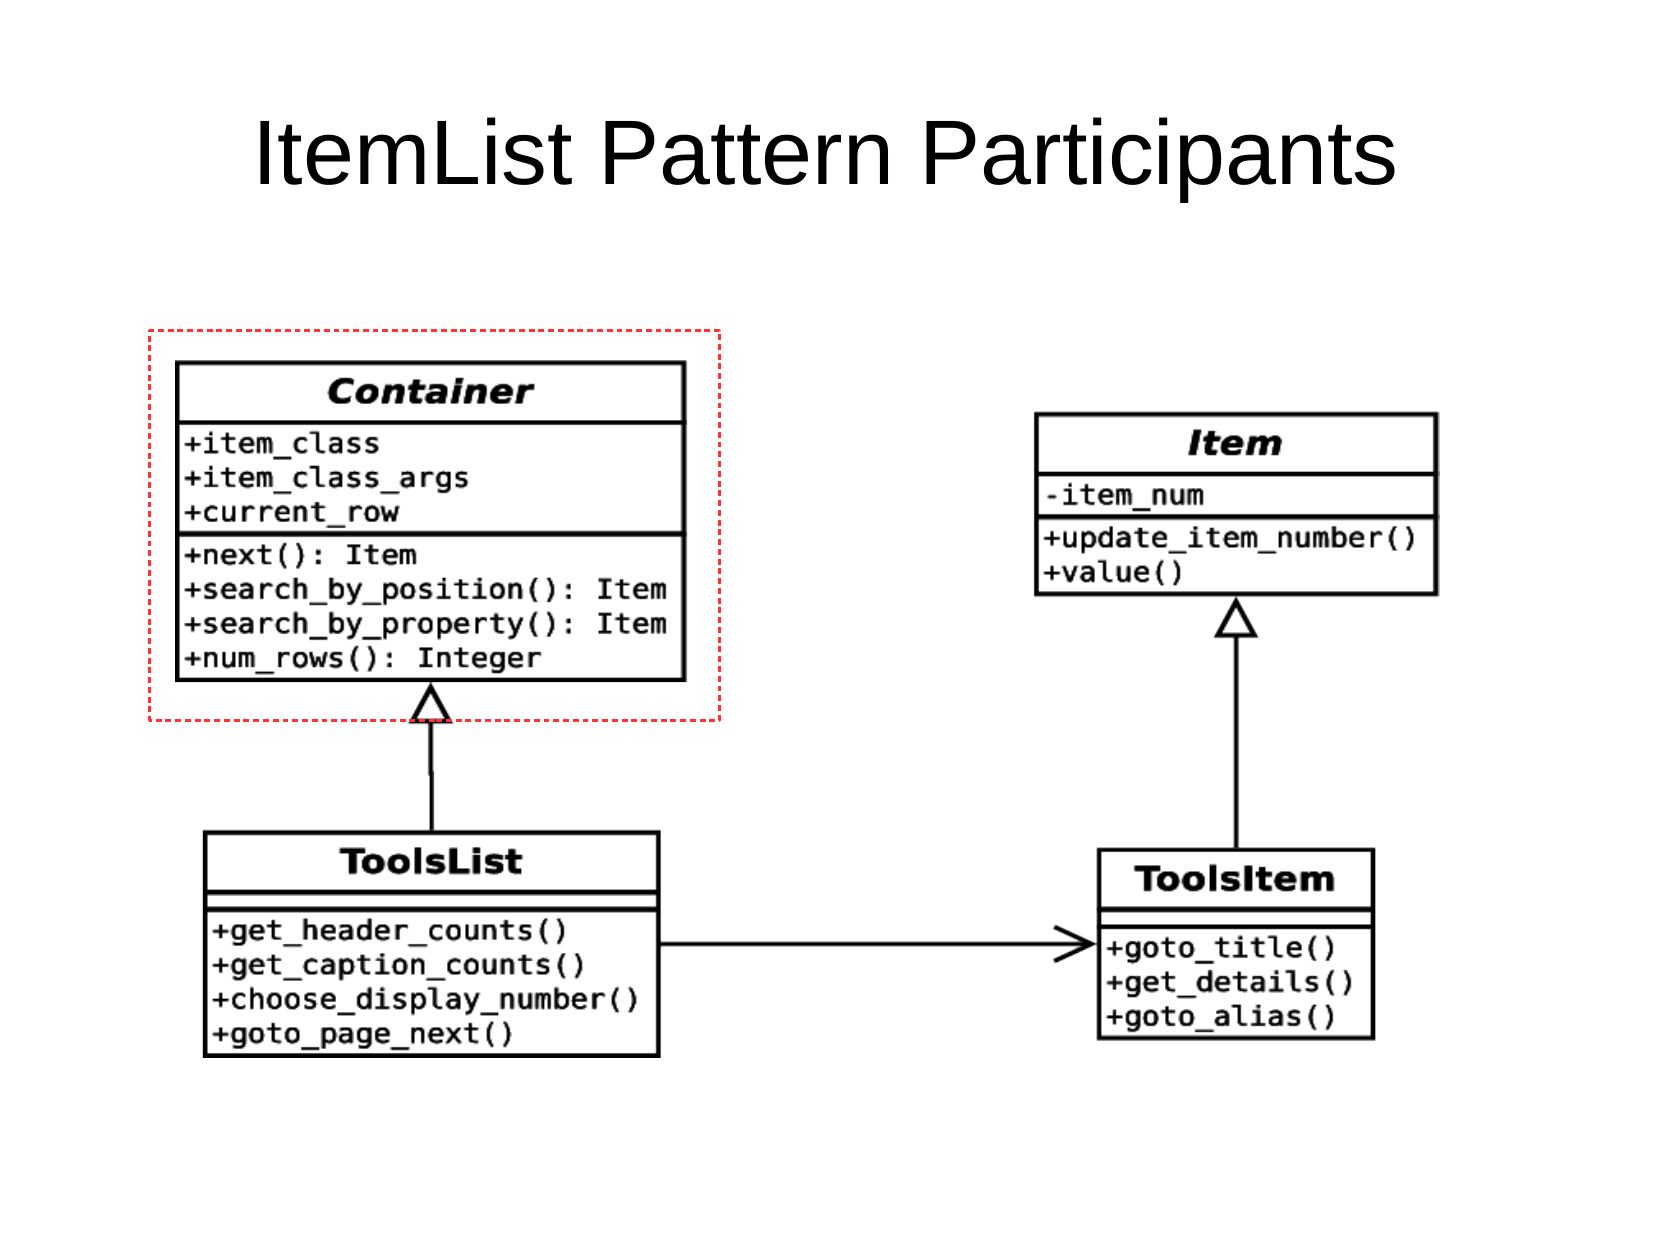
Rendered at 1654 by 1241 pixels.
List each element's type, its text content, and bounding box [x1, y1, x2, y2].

picture [175, 360, 1440, 1058]
title ItemList Pattern Participants [82, 49, 1571, 257]
